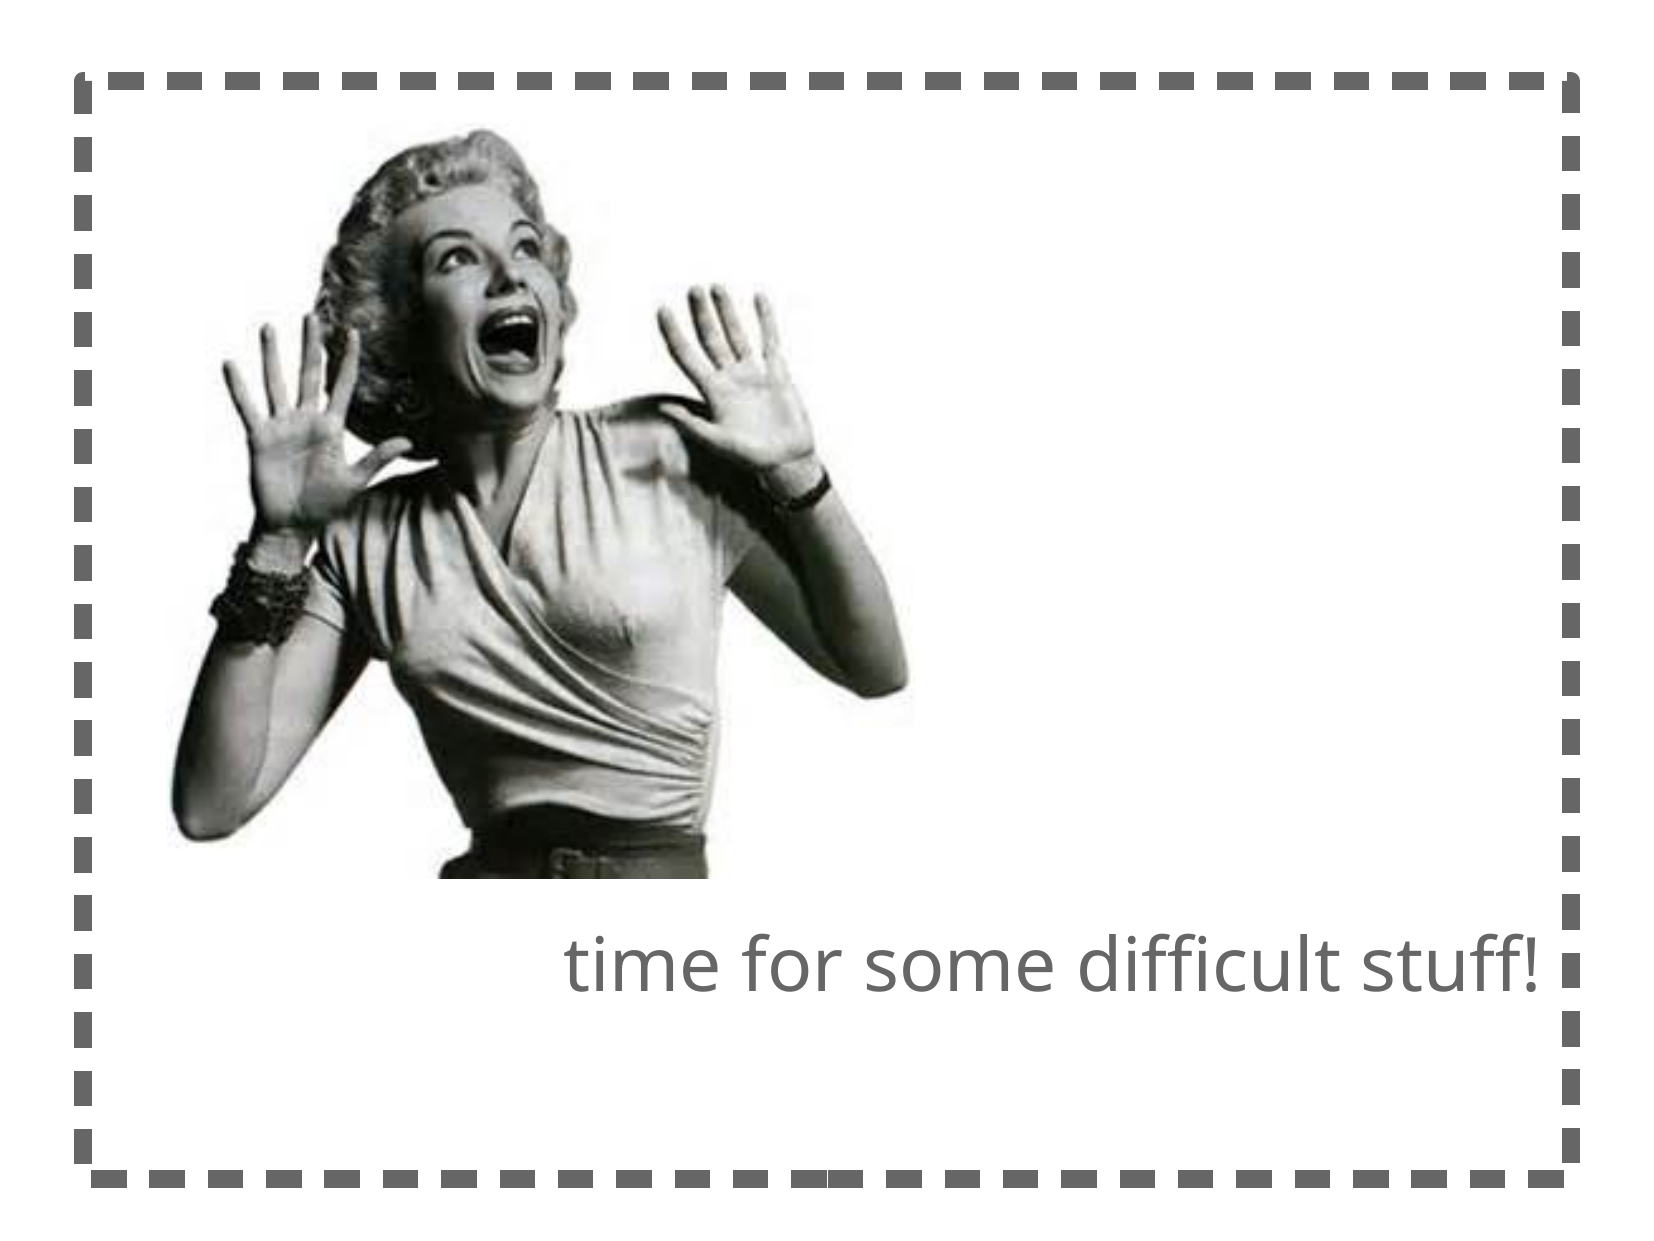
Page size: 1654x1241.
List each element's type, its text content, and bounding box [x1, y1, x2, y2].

subtitle time for some difficult stuff! [82, 81, 1571, 1179]
picture [166, 122, 916, 879]
